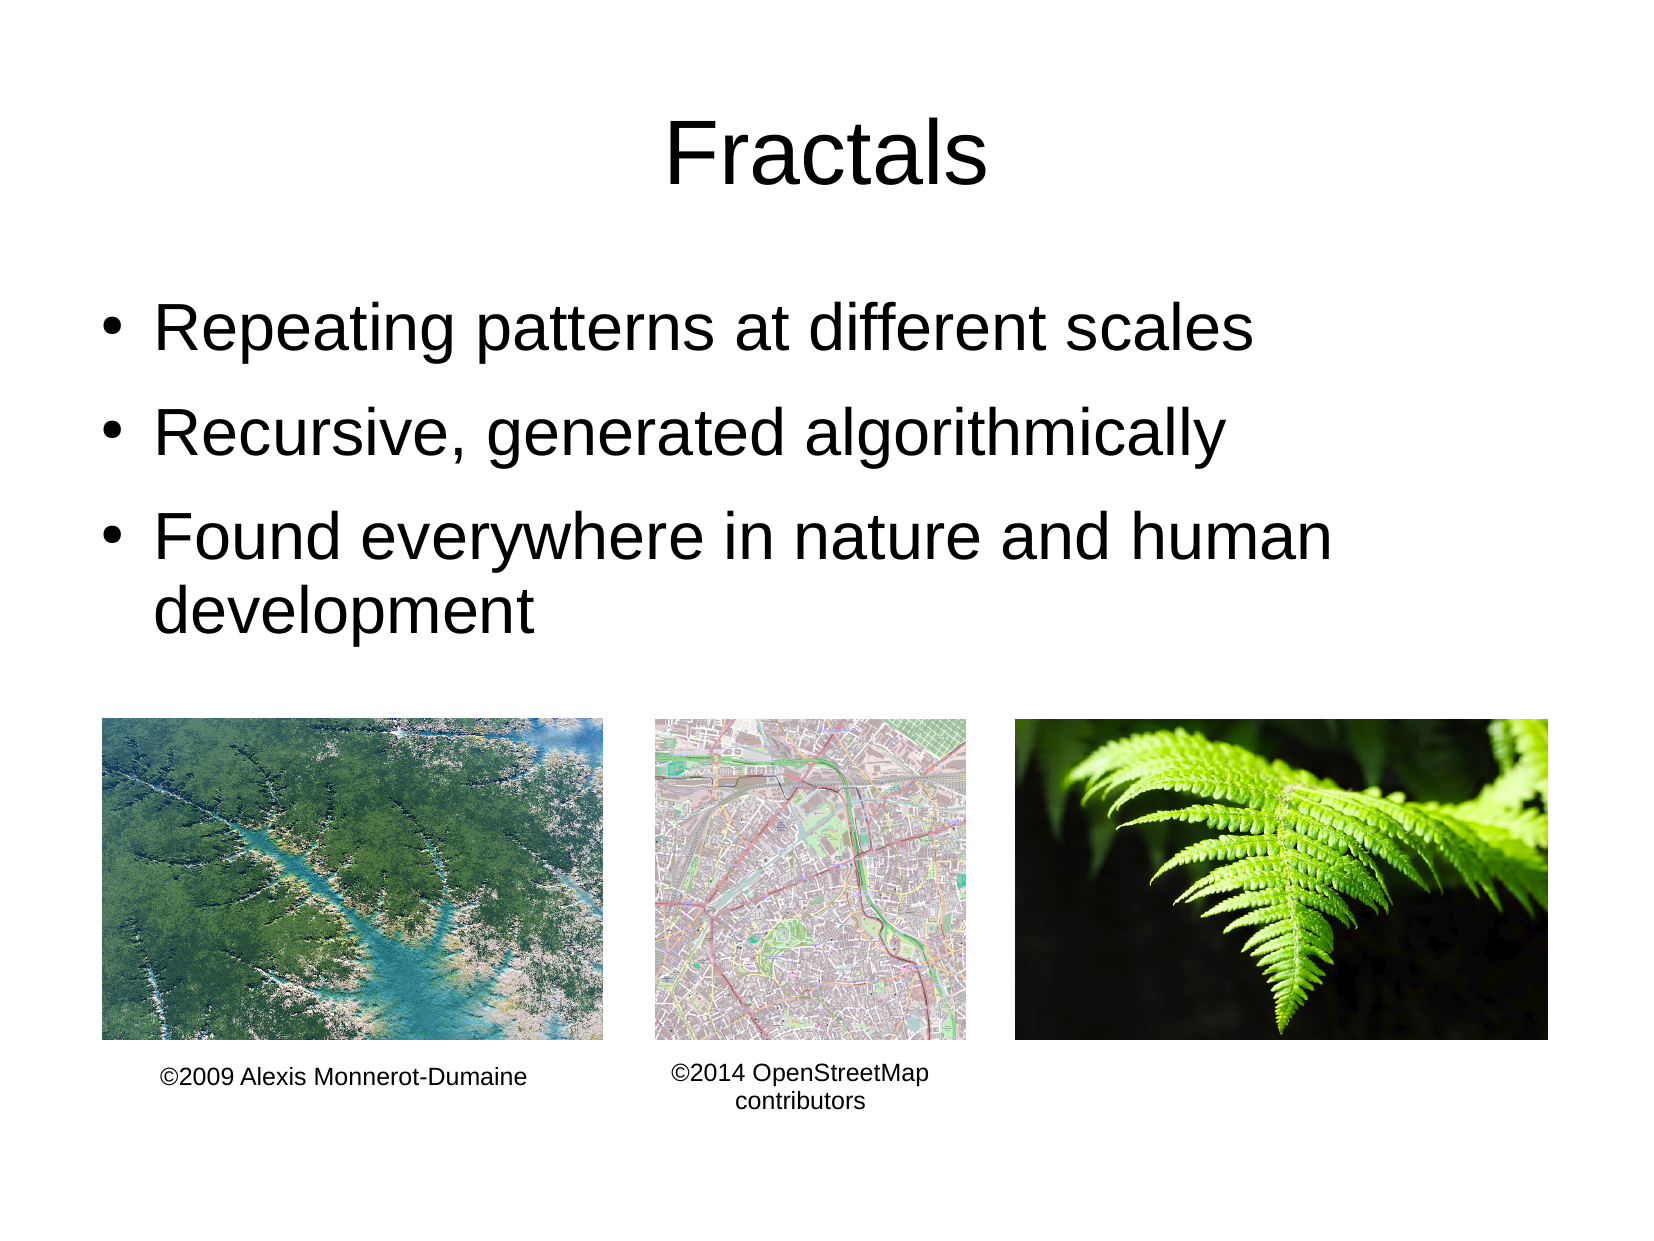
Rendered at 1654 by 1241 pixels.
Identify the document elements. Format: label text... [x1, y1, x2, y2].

list Repeating patterns at different scales Recursive, generated algorithmically Found everywhere in nature and human development [82, 290, 1571, 1010]
title Fractals [82, 49, 1571, 257]
picture [655, 1010, 966, 1040]
picture [1015, 1010, 1548, 1040]
text_box ©2009 Alexis Monnerot-Dumaine [145, 1055, 544, 1099]
text_box ©2014 OpenStreetMap contributors [656, 1051, 945, 1123]
picture [102, 1010, 603, 1040]
